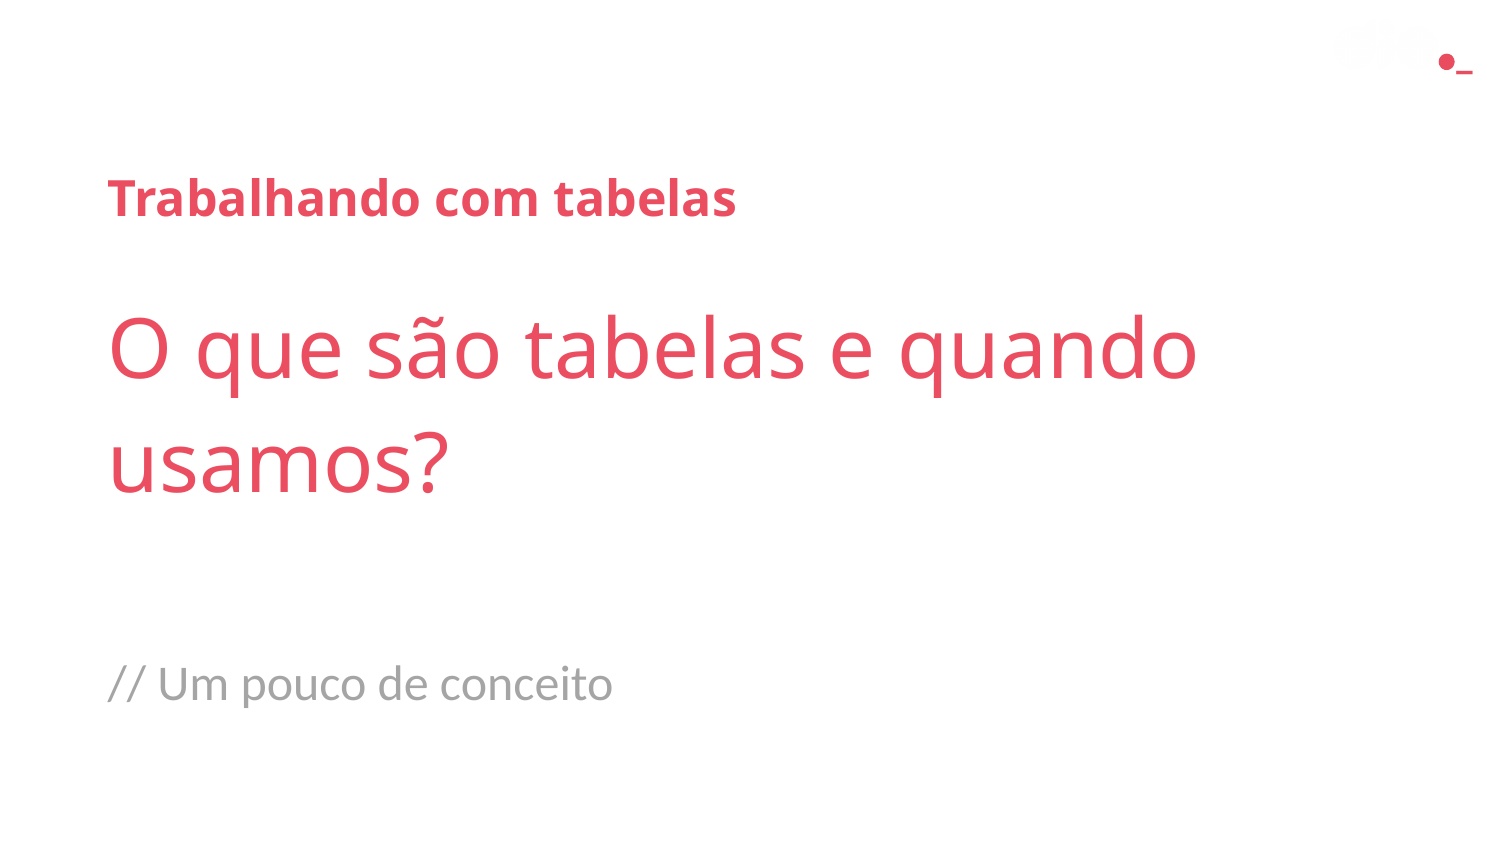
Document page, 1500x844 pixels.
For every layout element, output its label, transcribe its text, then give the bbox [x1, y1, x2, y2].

picture [1333, 19, 1473, 75]
text_box // Um pouco de conceito [92, 635, 1309, 701]
text_box O que são tabelas e quando usamos? [92, 264, 1309, 431]
text_box Trabalhando com tabelas [92, 142, 1309, 223]
